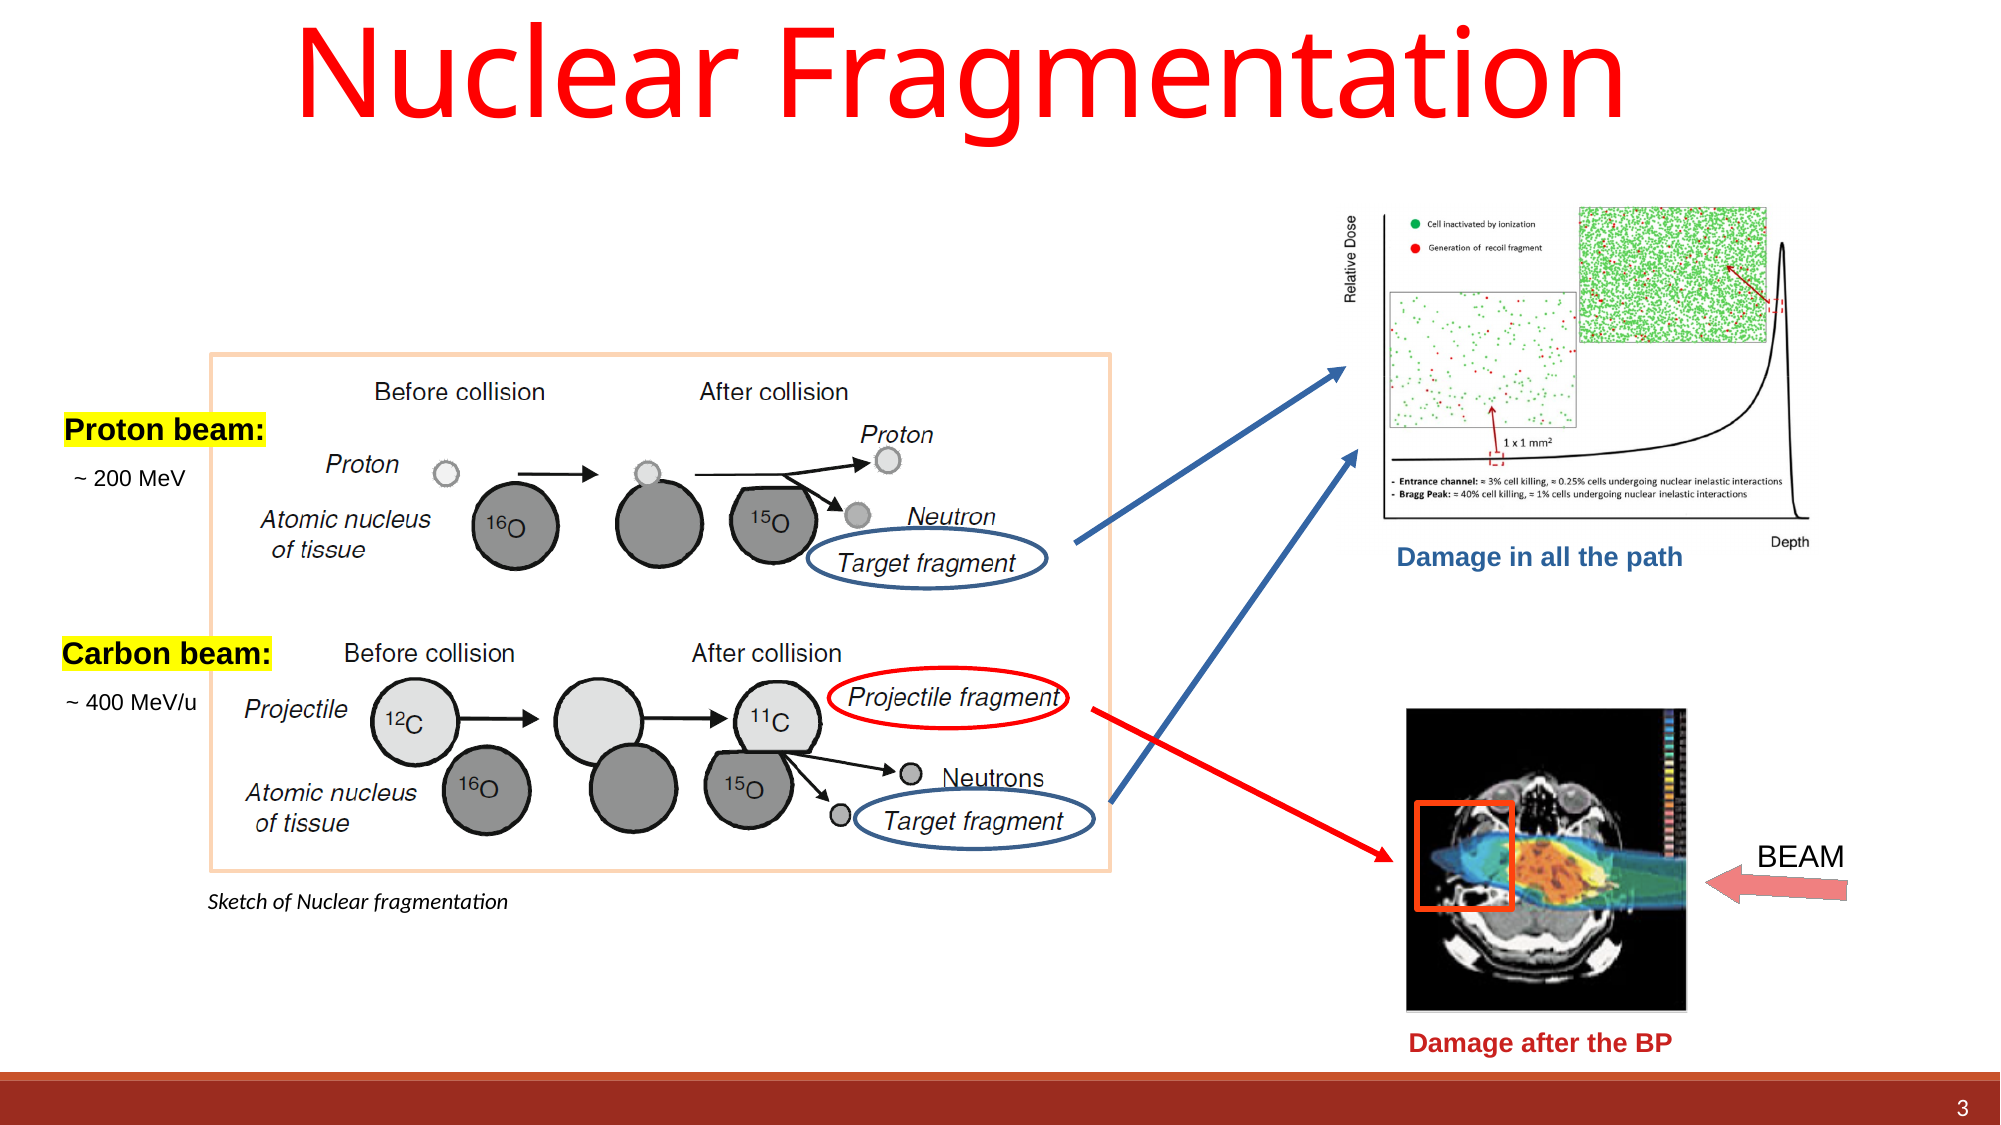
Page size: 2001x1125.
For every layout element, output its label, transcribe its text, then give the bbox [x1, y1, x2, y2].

picture [213, 622, 1092, 855]
text_box Carbon beam: [47, 625, 305, 711]
text_box Damage after the BP [1393, 1017, 1688, 1063]
text_box Damage in all the path [1381, 531, 1698, 577]
text_box ~ 200 MeV [59, 455, 201, 497]
text_box Sketch of Nuclear fragmentation [193, 878, 674, 922]
picture [1336, 203, 1819, 556]
picture [1405, 708, 1688, 1014]
text_box [1705, 864, 1847, 904]
text_box <numero> [1949, 1095, 1988, 1122]
picture [858, 791, 1091, 846]
text_box Nuclear Fragmentation [271, 0, 1649, 293]
text_box ~ 400 MeV/u [51, 680, 212, 721]
text_box BEAM [1742, 829, 1878, 886]
text_box Proton beam: [49, 401, 307, 486]
picture [810, 530, 1044, 586]
text_box [0, 1072, 2000, 1125]
picture [234, 362, 1062, 589]
